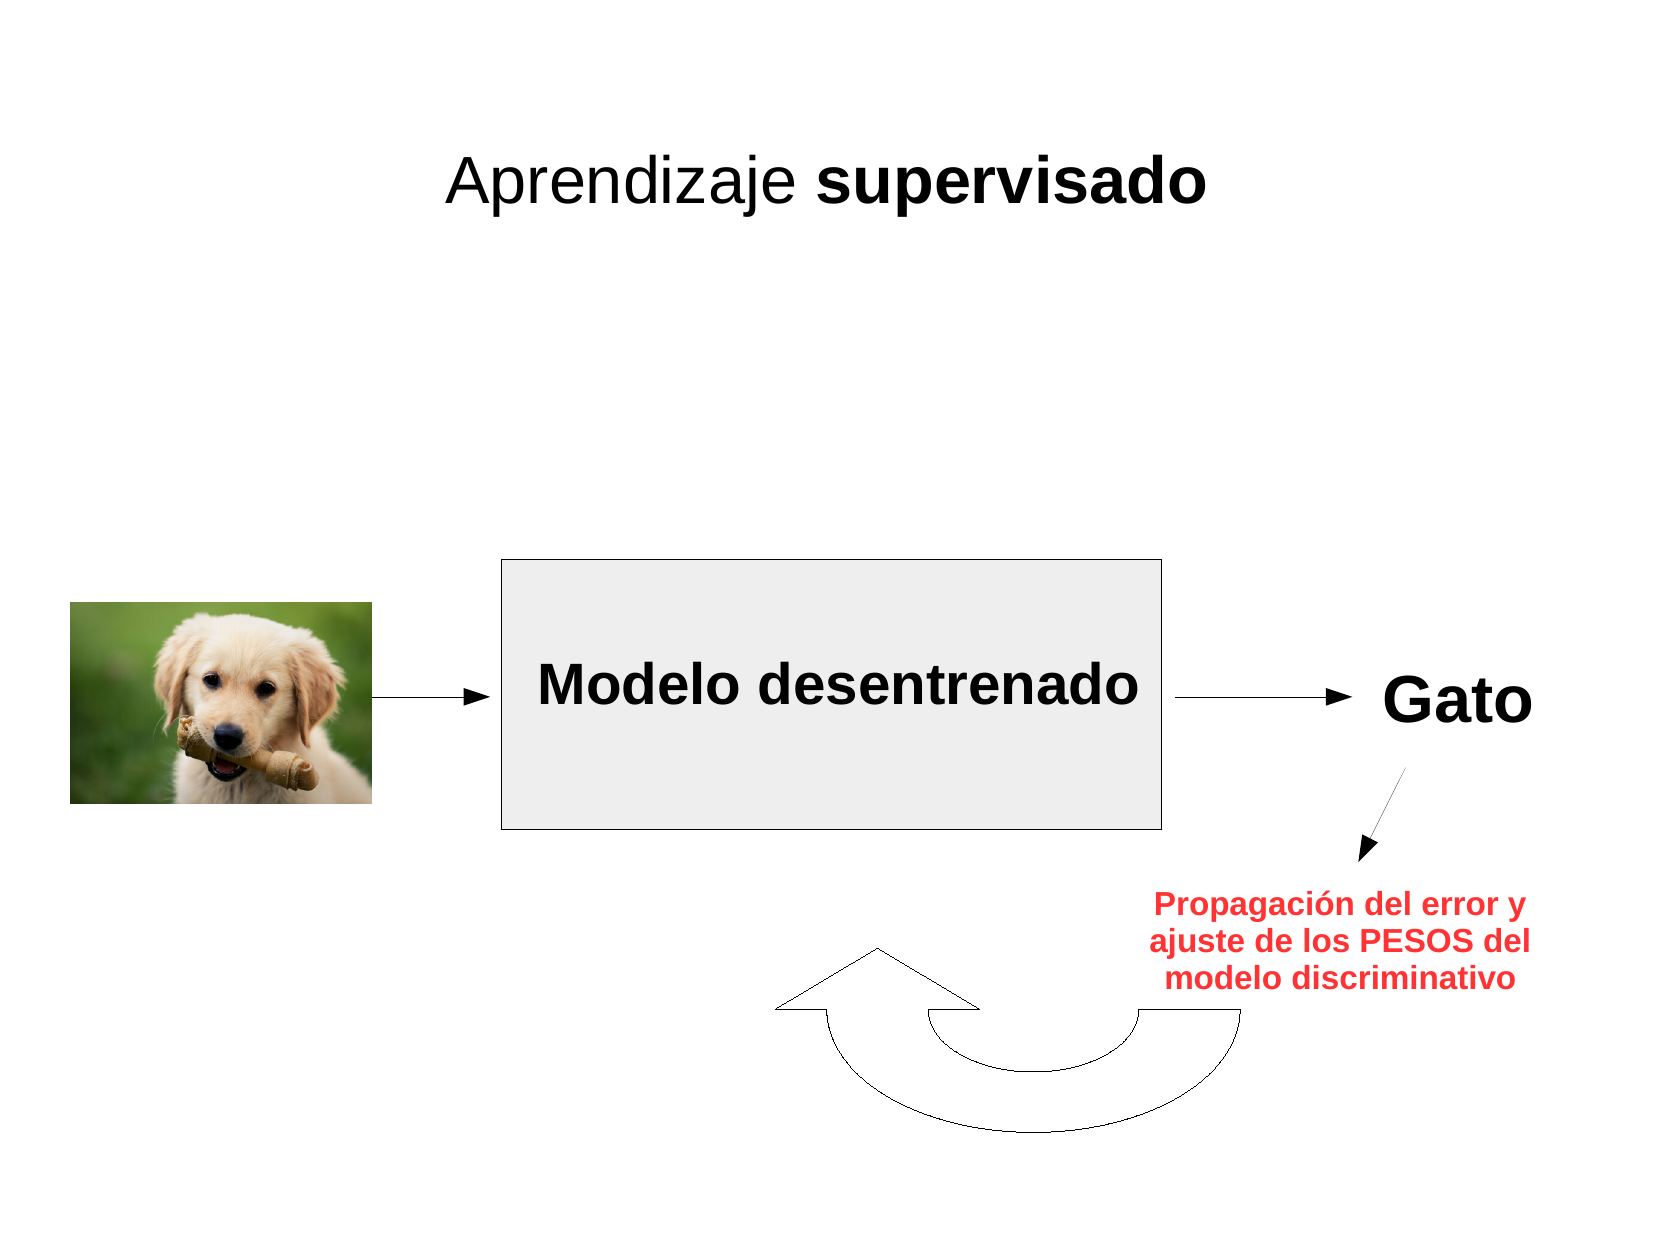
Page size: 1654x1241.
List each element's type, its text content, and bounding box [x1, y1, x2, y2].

title Aprendizaje supervisado [395, 88, 1258, 272]
text_box Modelo desentrenado [486, 644, 1027, 755]
text_box [775, 948, 1240, 1133]
text_box [501, 755, 1162, 830]
title Propagación del error y ajuste de los PESOS del modelo discriminativo [1145, 866, 1536, 1016]
title Gato [1027, 608, 1654, 792]
text_box [501, 559, 1162, 644]
picture [70, 602, 372, 804]
